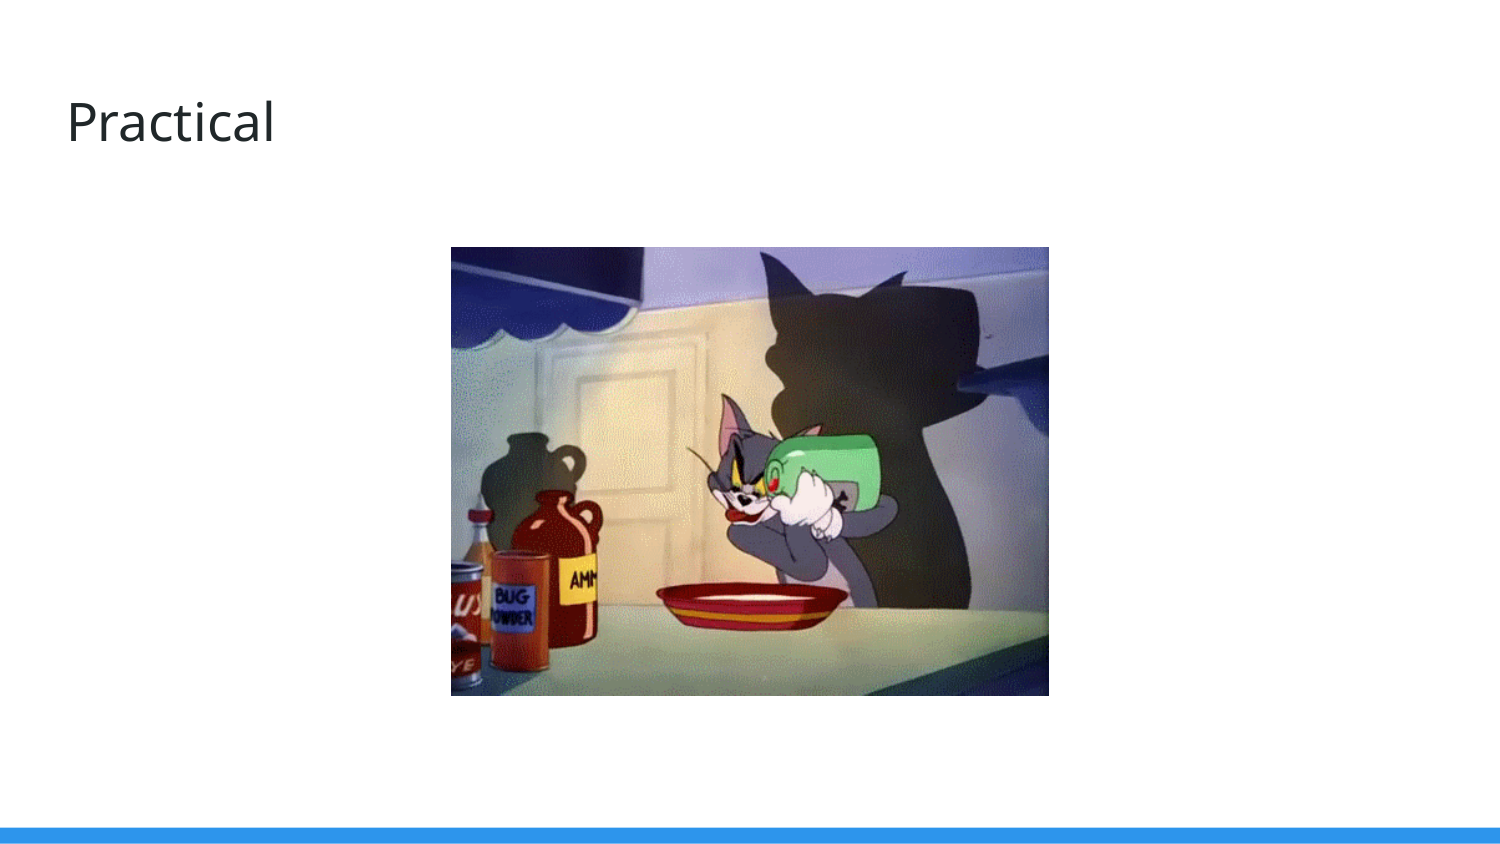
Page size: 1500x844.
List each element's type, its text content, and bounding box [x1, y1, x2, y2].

title Practical [51, 72, 1449, 167]
picture [451, 247, 1049, 697]
